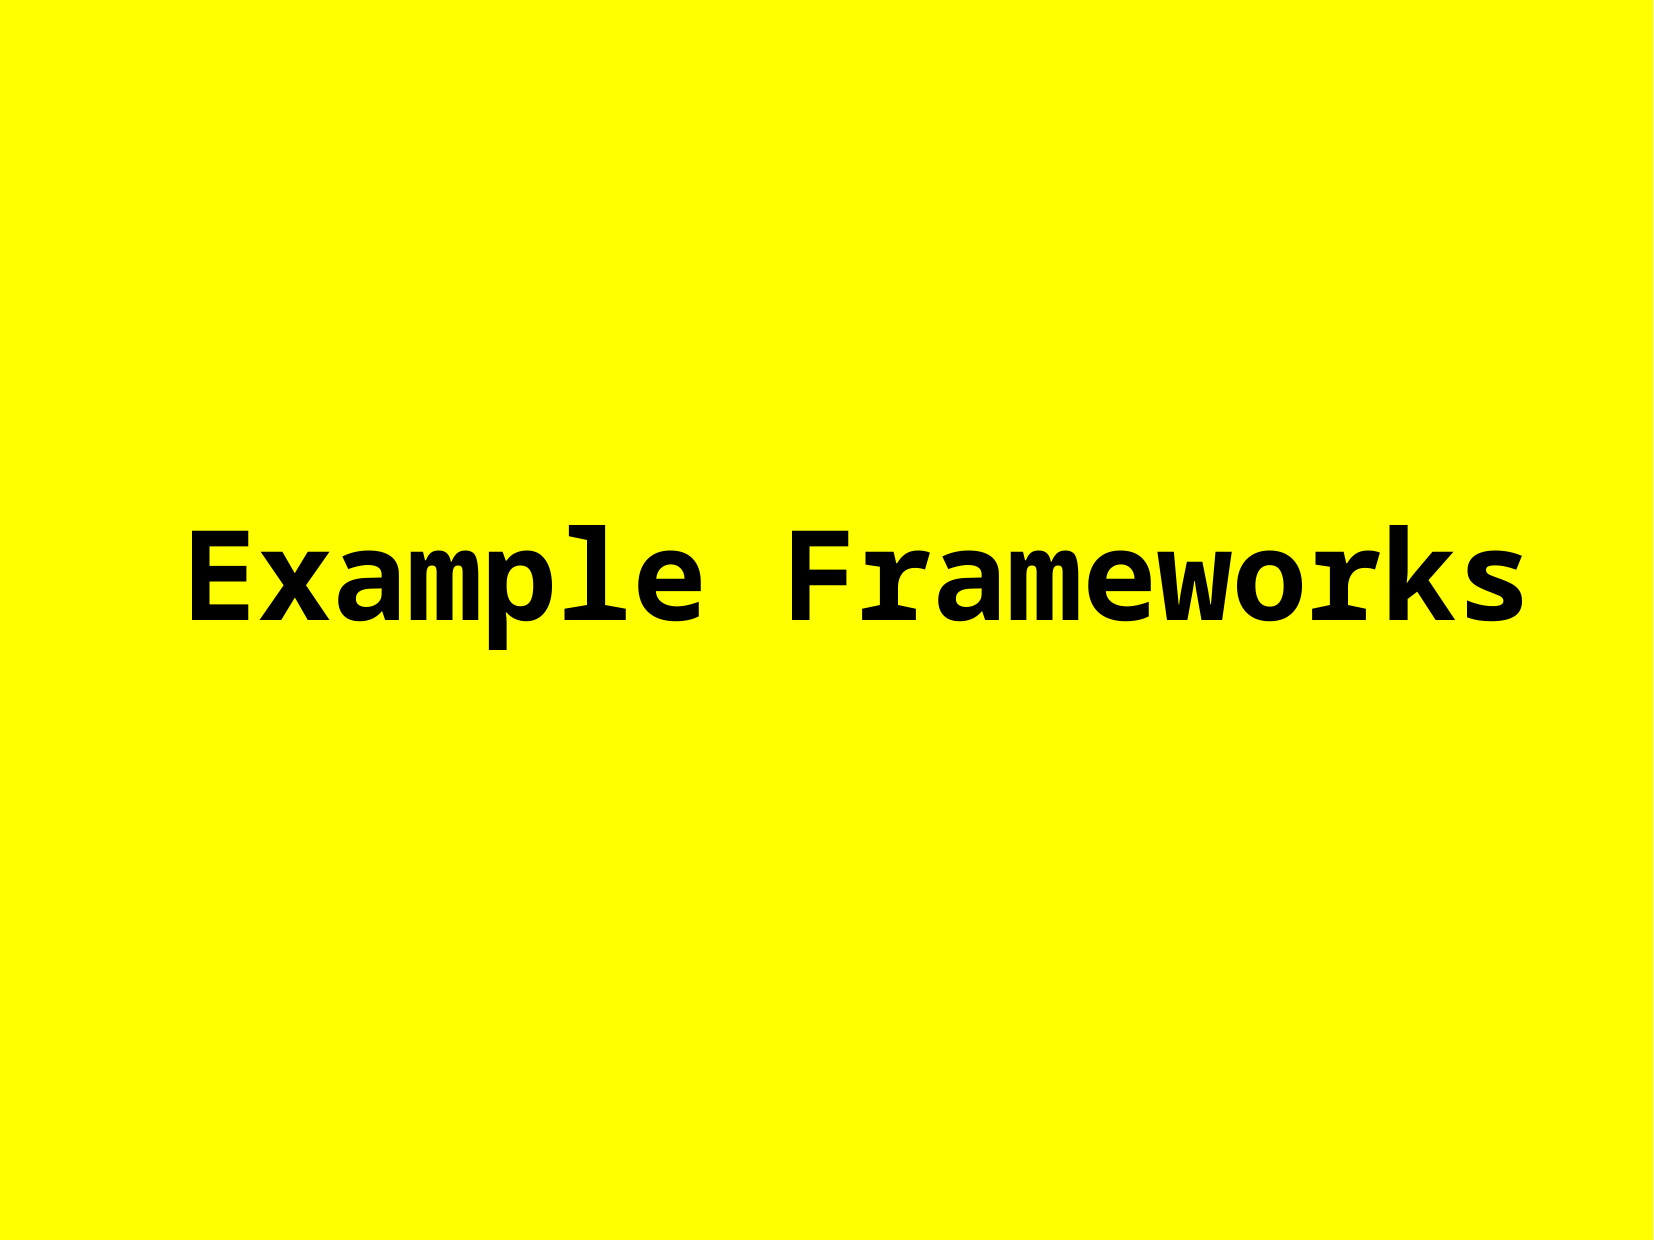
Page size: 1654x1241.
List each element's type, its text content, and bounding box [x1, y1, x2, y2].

text_box Example Frameworks [167, 479, 1556, 643]
